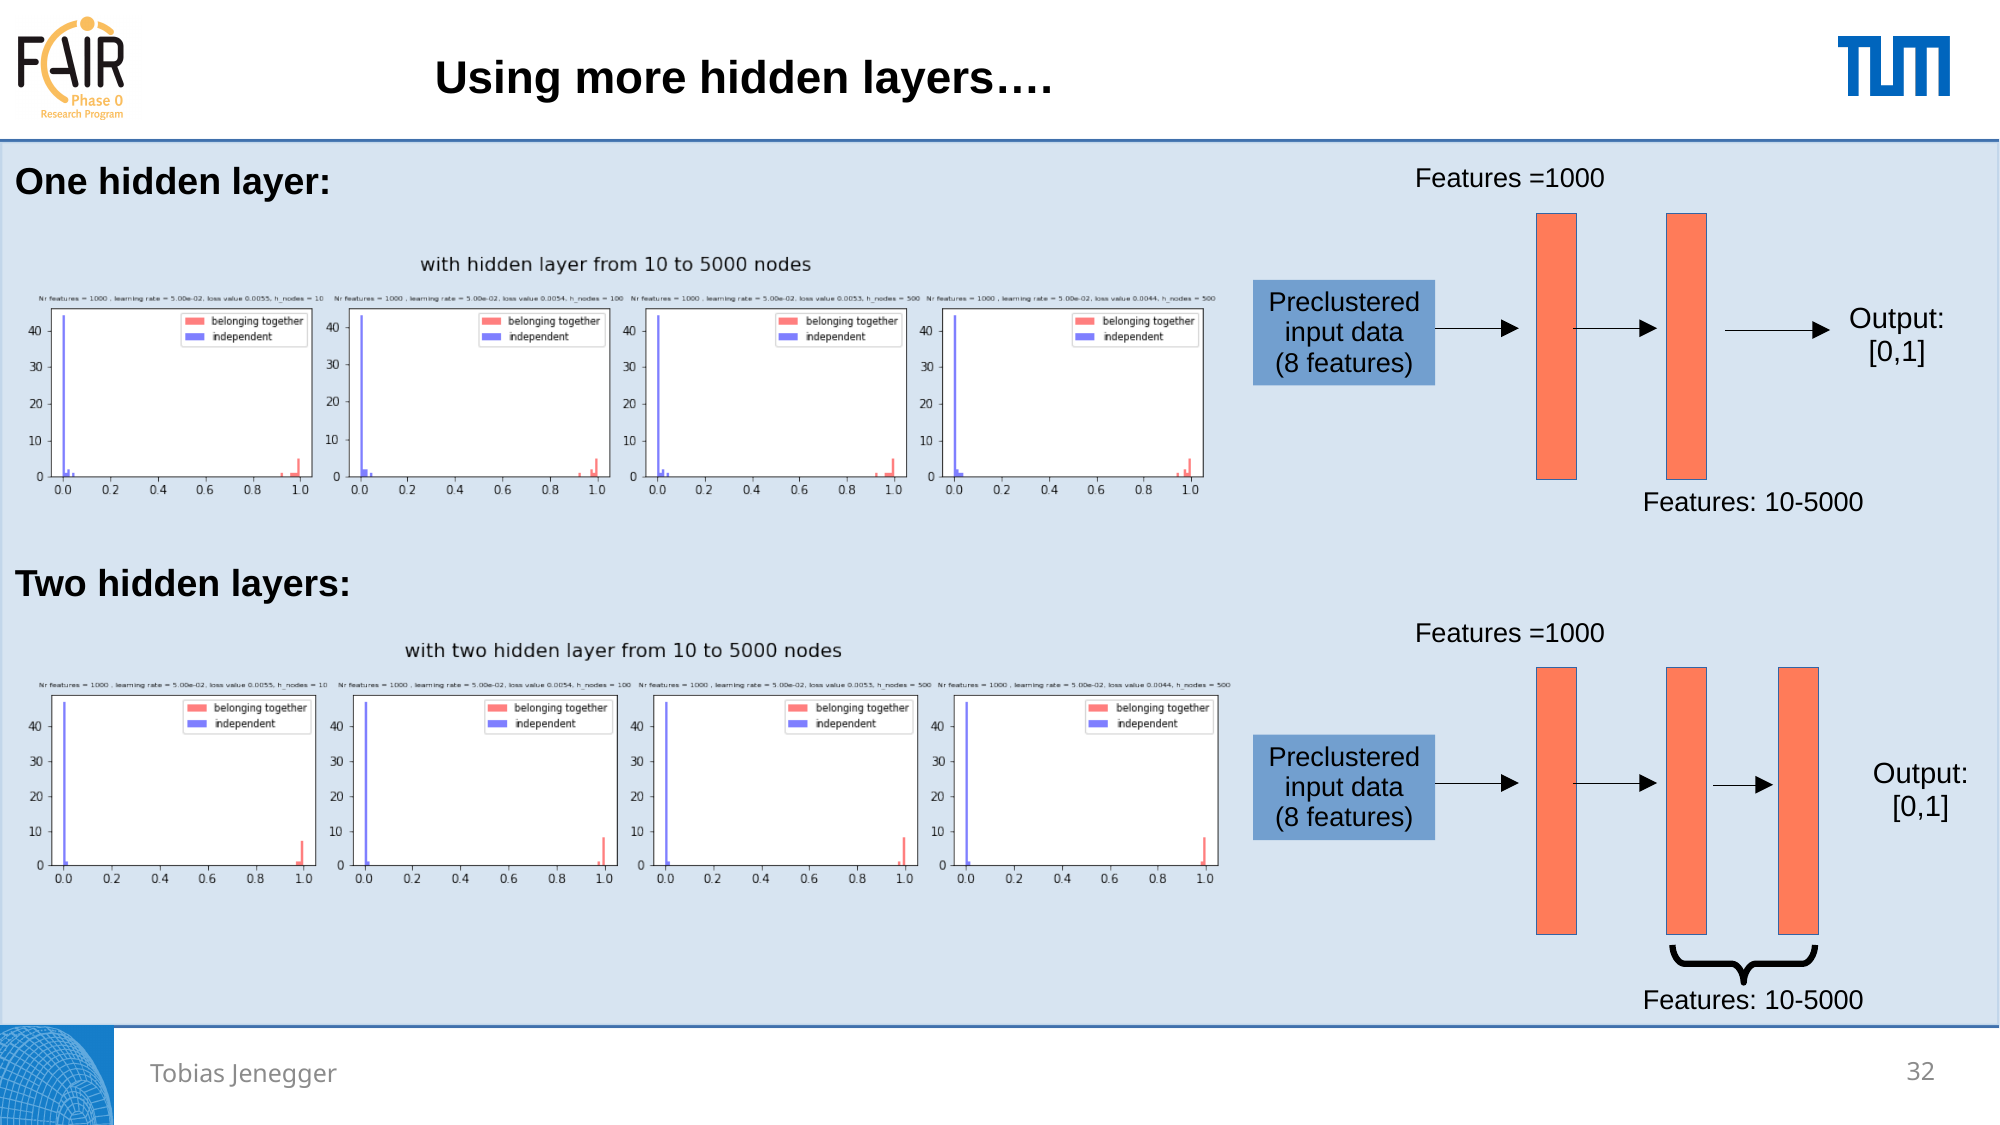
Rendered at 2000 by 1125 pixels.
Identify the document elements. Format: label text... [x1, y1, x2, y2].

text_box Output: [0,1] [1821, 295, 1974, 376]
text_box Features: 10-5000 [1628, 479, 1914, 526]
text_box [1666, 667, 1707, 935]
picture [0, 1025, 114, 1125]
text_box Two hidden layers: [0, 554, 1261, 612]
text_box [1536, 225, 1577, 480]
text_box Preclustered input data (8 features) [1253, 734, 1436, 841]
picture [15, 15, 142, 120]
text_box [1666, 213, 1707, 479]
text_box One hidden layer: [0, 153, 1261, 211]
text_box Features: 10-5000 [1628, 977, 1914, 1023]
text_box [1536, 680, 1577, 935]
text_box Using more hidden layers…. [420, 45, 1591, 112]
picture [1838, 36, 1950, 96]
picture [15, 638, 1231, 899]
text_box Features =1000 [1358, 155, 1662, 225]
text_box [1778, 667, 1819, 935]
text_box Output: [0,1] [1845, 749, 1997, 831]
text_box Preclustered input data (8 features) [1253, 279, 1436, 386]
text_box Features =1000 [1358, 610, 1662, 680]
picture [15, 252, 1216, 511]
